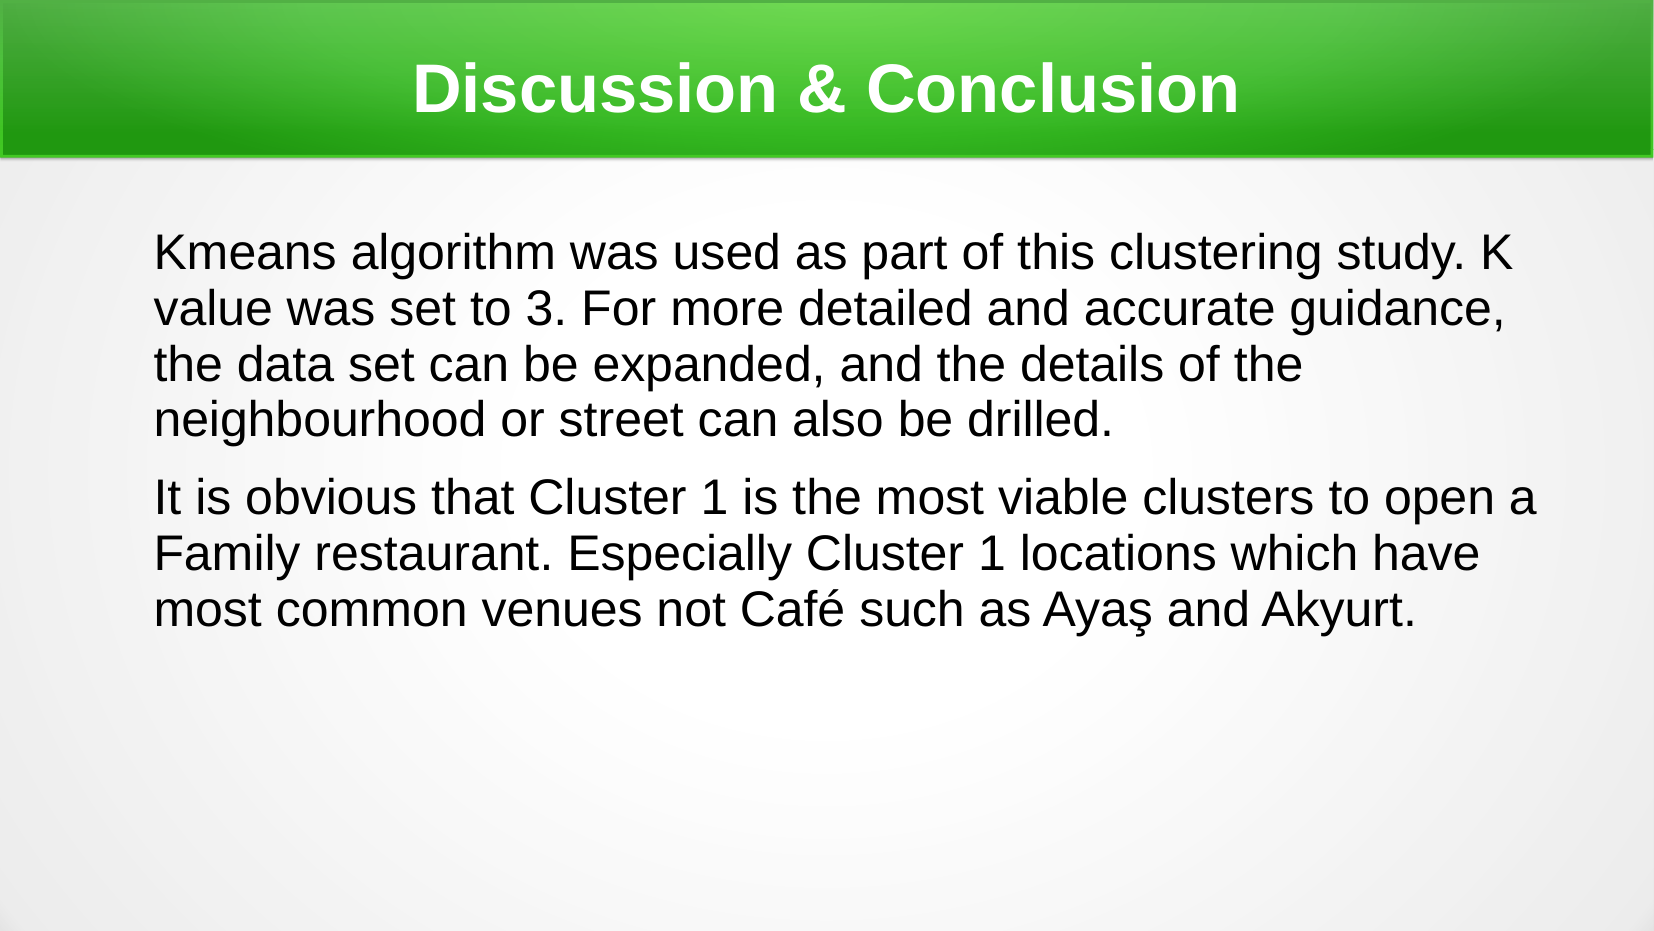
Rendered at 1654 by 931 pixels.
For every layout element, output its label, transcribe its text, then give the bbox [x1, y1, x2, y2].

list Kmeans algorithm was used as part of this clustering study. K value was set to 3. For more detailed and accurate guidance, the data set can be expanded, and the details of the neighbourhood or street can also be drilled. It is obvious that Cluster 1 is the most viable clusters to open a Family restaurant. Especially Cluster 1 locations which have most common venues not Café such as Ayaş and Akyurt. [82, 224, 1571, 764]
title Discussion & Conclusion [82, 35, 1571, 142]
